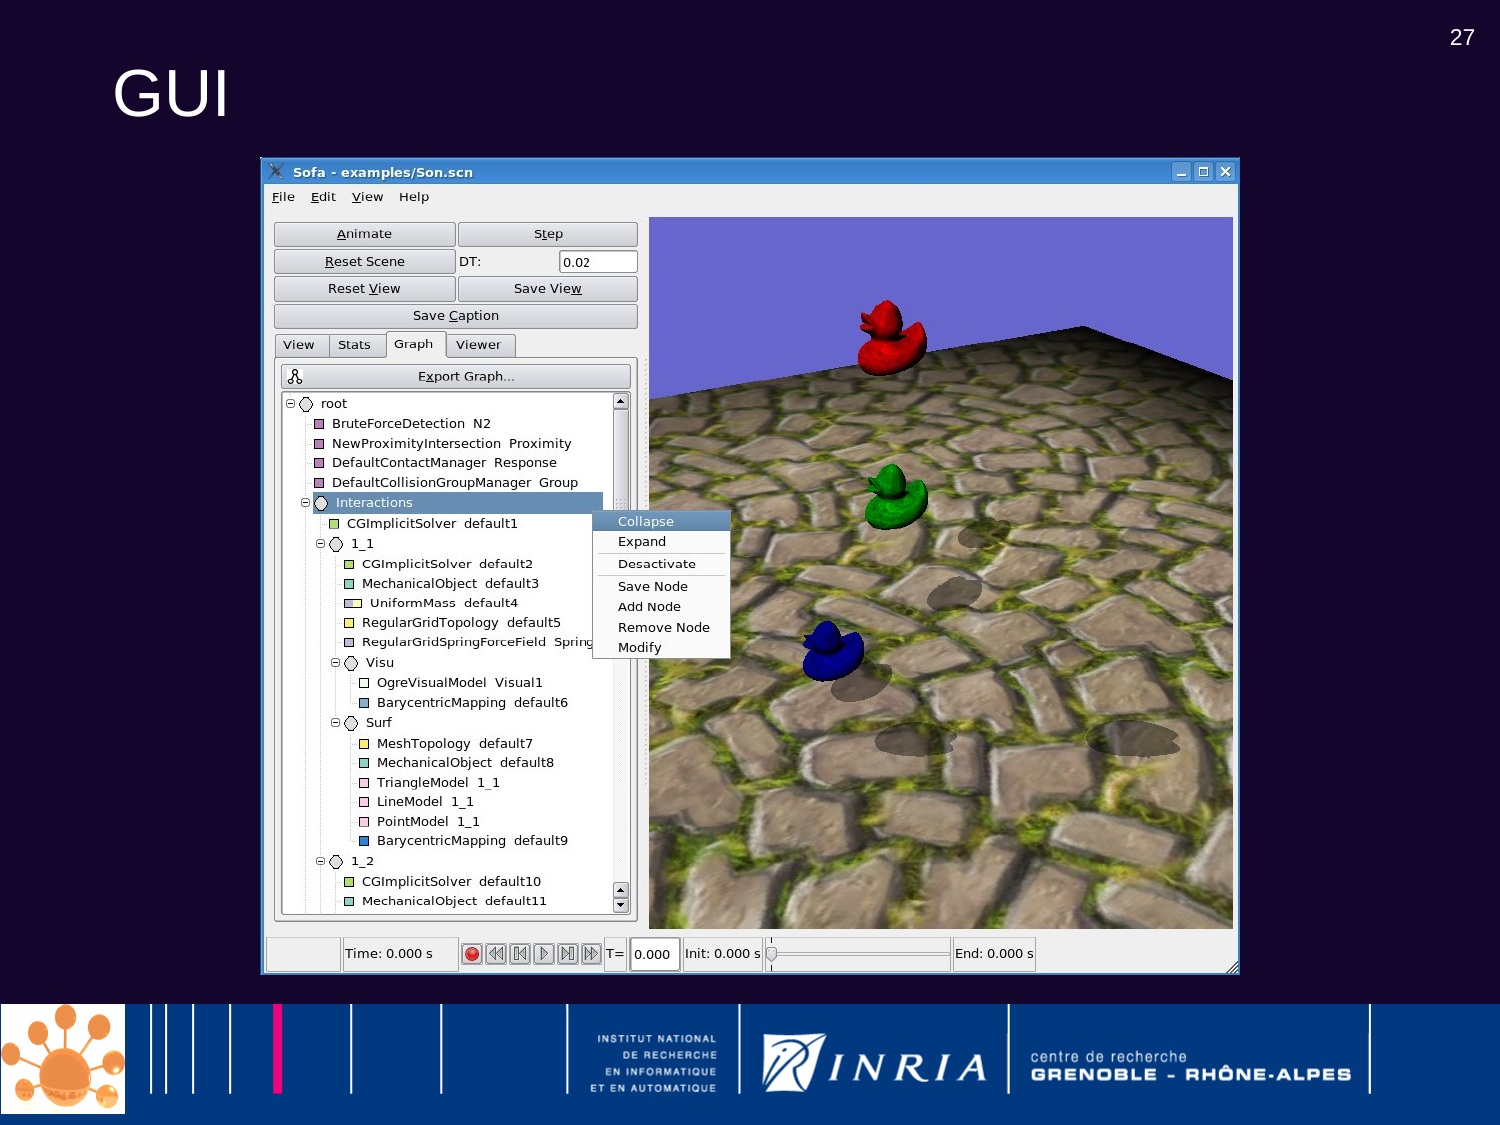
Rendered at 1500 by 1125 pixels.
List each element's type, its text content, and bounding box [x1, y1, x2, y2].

picture [0, 1004, 1500, 1125]
title GUI [112, 0, 1474, 188]
picture [260, 157, 1240, 976]
